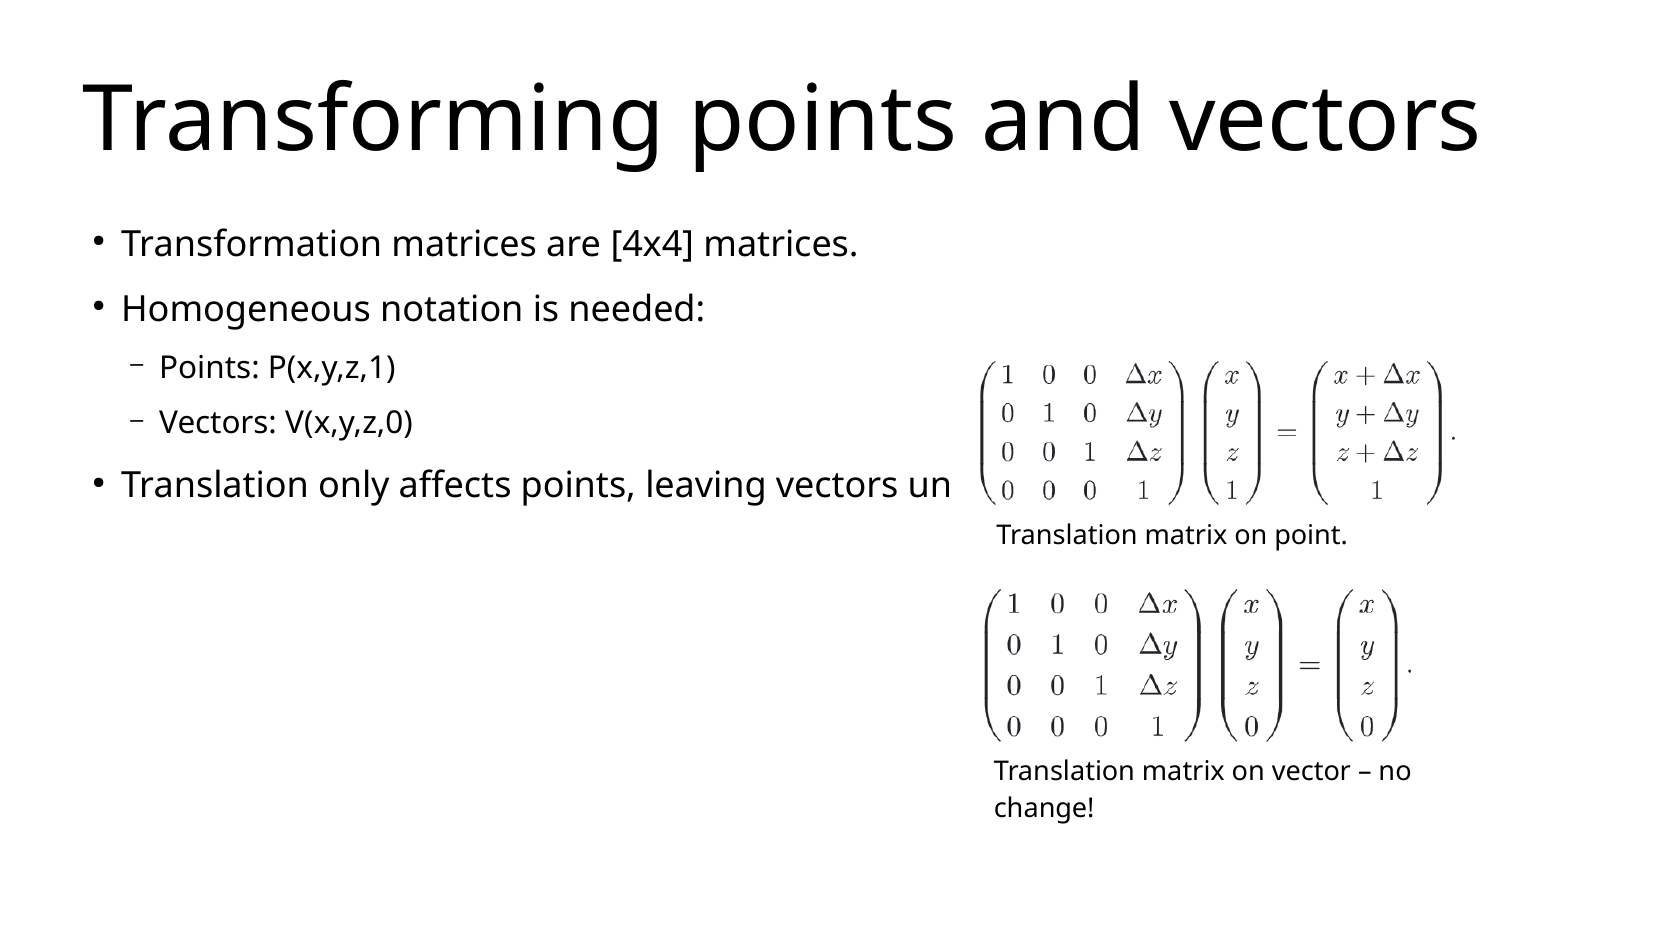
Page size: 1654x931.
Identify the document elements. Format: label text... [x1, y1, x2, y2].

text_box Translation matrix on point. [981, 508, 1477, 571]
picture [964, 579, 1430, 752]
list Transformation matrices are [4x4] matrices. Homogeneous notation is needed: Points: P(x,y,z,1) Vectors: V(x,y,z,0) Translation only affects points, leaving vectors unchanged! [82, 217, 1571, 511]
text_box Translation matrix on vector – no change! [979, 744, 1475, 820]
title Transforming points and vectors [82, 37, 1571, 193]
picture [949, 344, 1484, 516]
